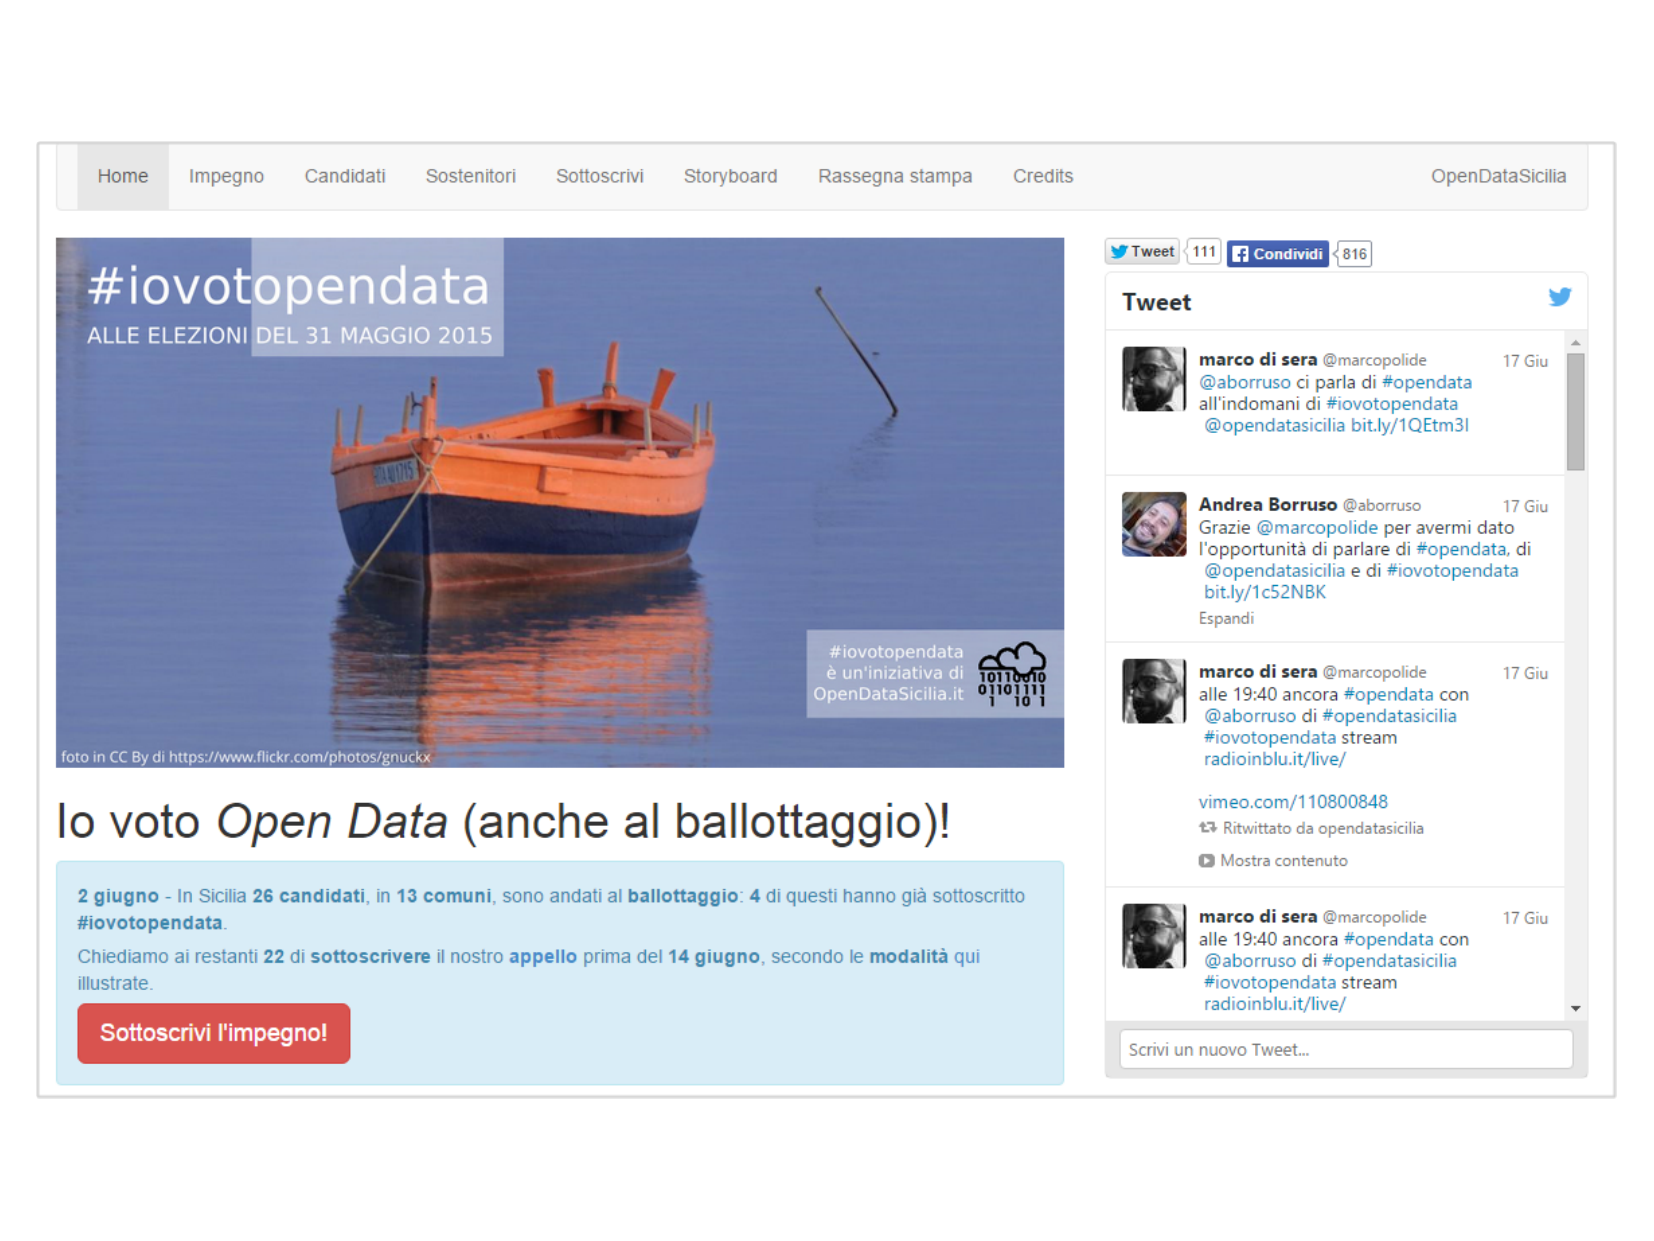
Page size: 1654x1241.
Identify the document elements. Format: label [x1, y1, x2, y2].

picture [36, 141, 1617, 1099]
